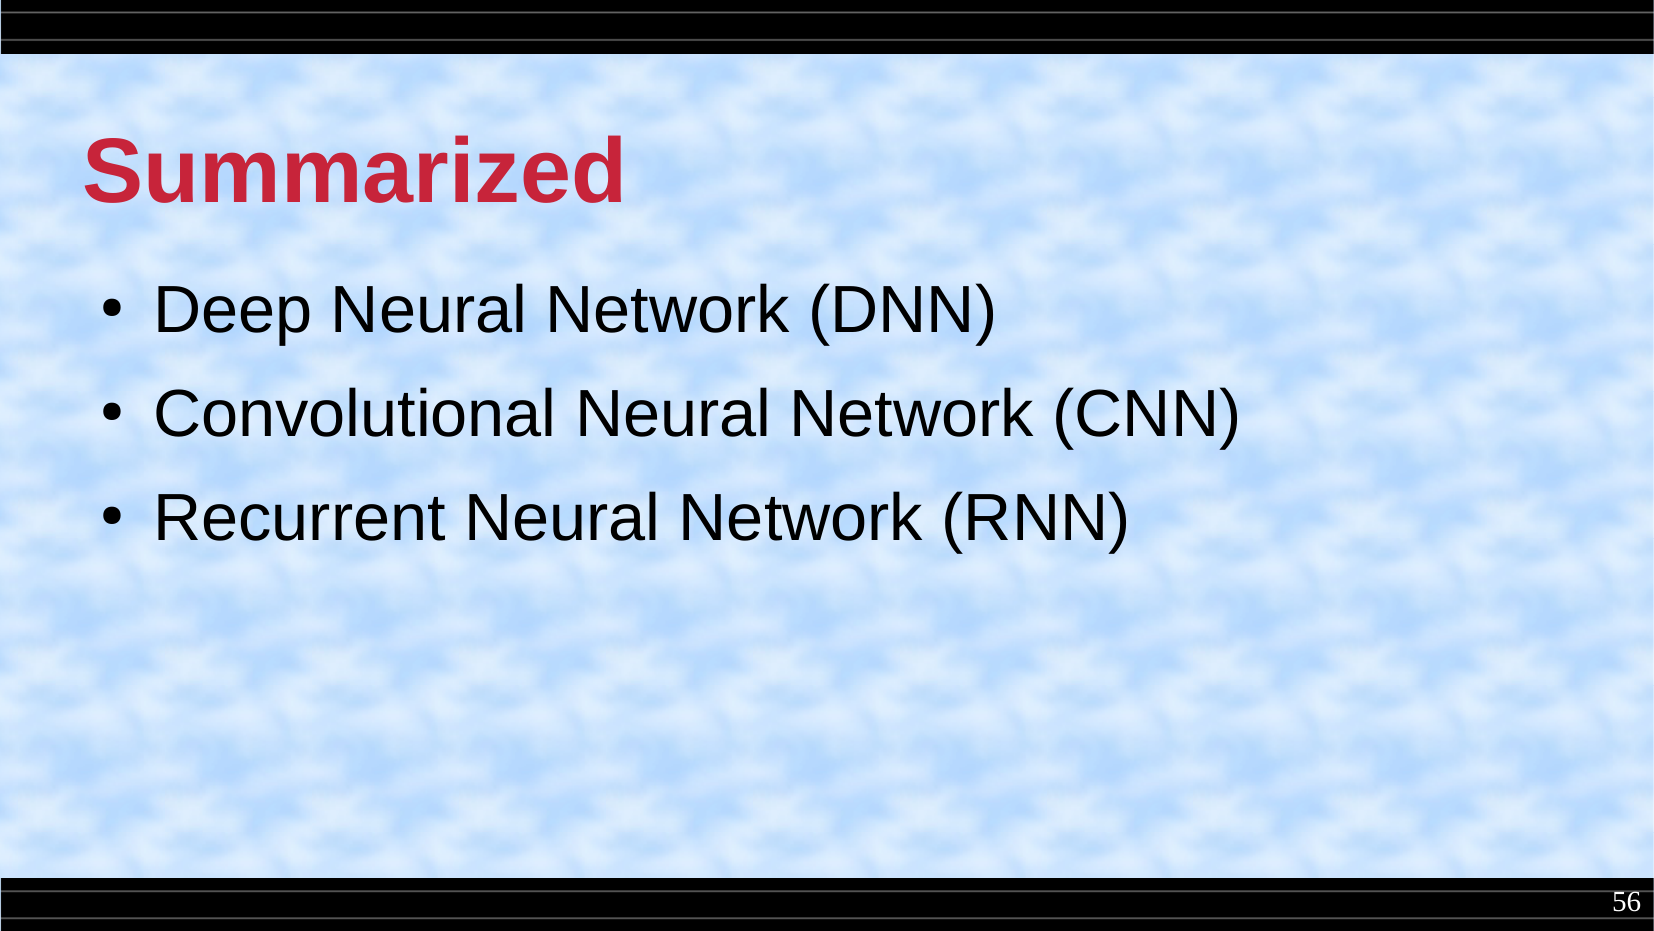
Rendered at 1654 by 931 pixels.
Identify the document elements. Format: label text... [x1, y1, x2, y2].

list Deep Neural Network (DNN) Convolutional Neural Network (CNN) Recurrent Neural Network (RNN) [82, 271, 1571, 757]
picture [0, 0, 1654, 931]
title Summarized [82, 92, 1571, 248]
